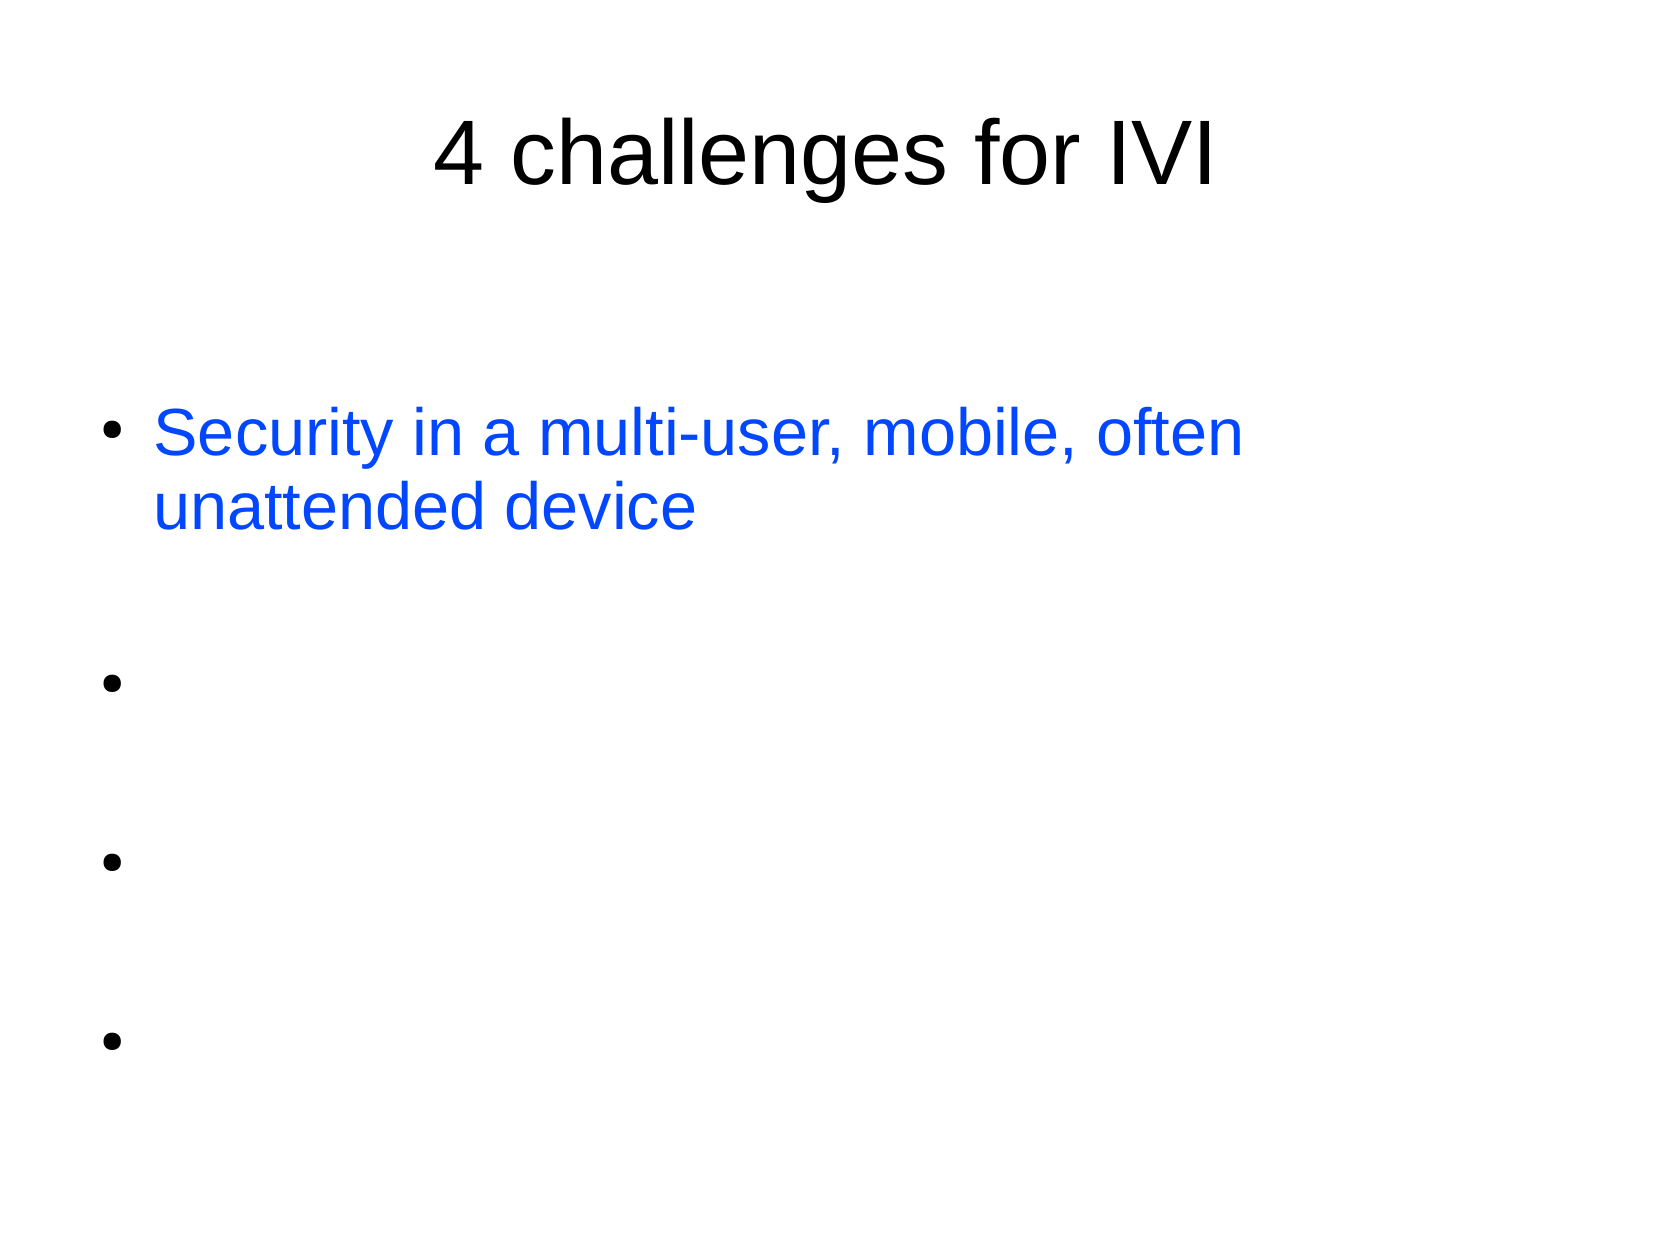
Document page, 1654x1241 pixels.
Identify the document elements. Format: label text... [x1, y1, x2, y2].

list Security in a multi-user, mobile, often unattended device [82, 290, 1571, 1109]
title 4 challenges for IVI [82, 49, 1571, 257]
